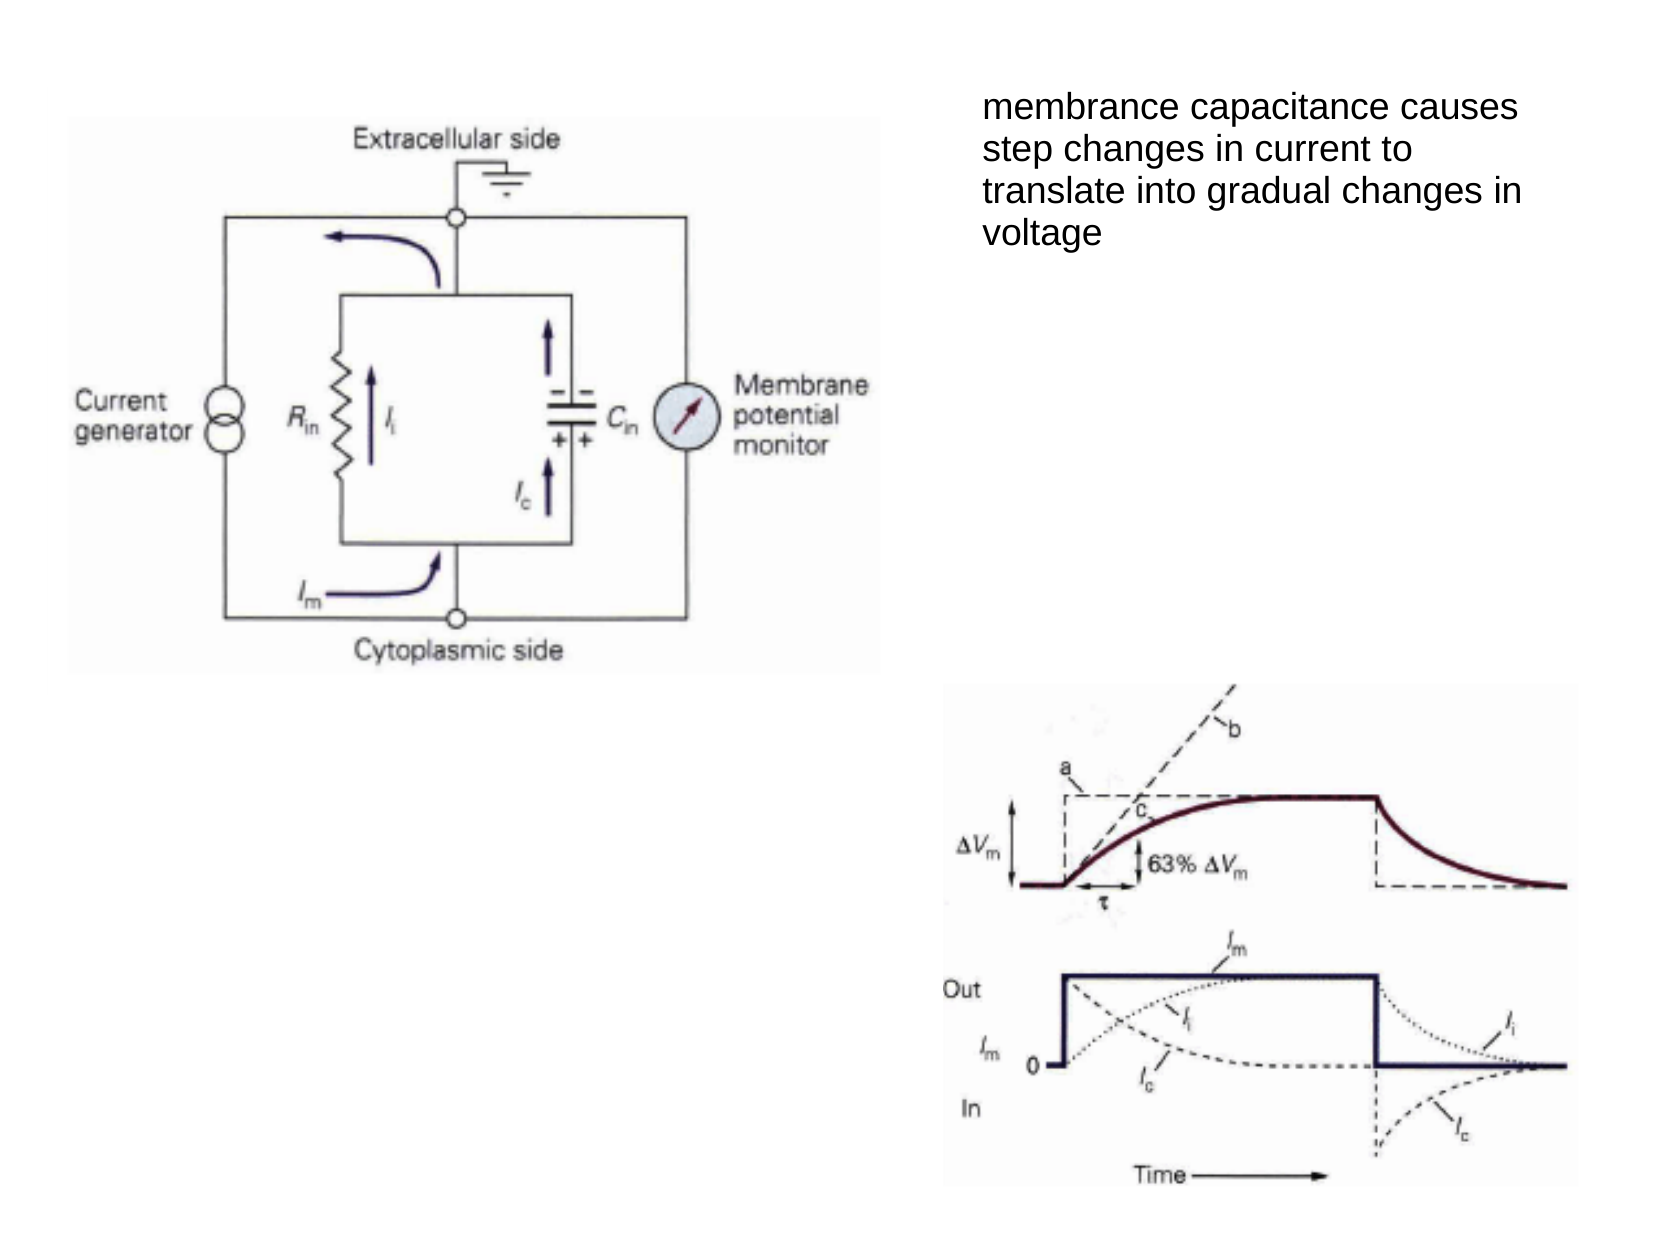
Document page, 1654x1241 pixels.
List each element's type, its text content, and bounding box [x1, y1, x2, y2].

picture [46, 87, 896, 695]
text_box membrance capacitance causes step changes in current to translate into gradual changes in voltage [967, 78, 1571, 261]
picture [943, 645, 1601, 1207]
